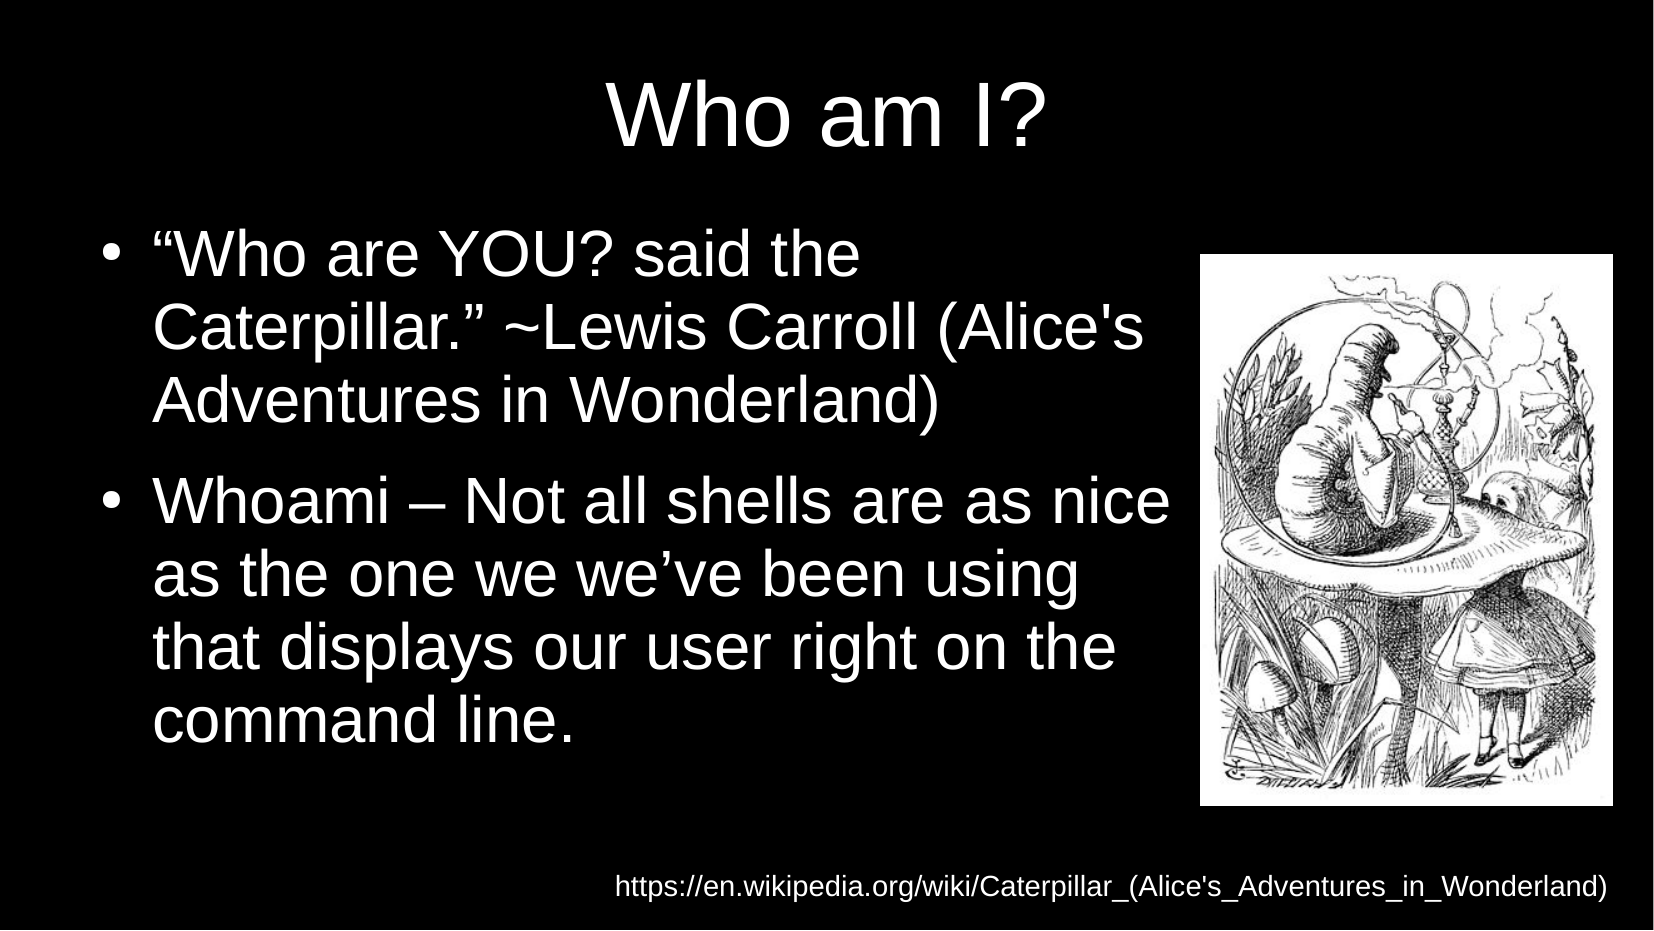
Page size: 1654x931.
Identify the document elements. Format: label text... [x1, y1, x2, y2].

title Who am I? [82, 37, 1571, 193]
list “Who are YOU? said the Caterpillar.” ~Lewis Carroll (Alice's Adventures in Wonderland) Whoami – Not all shells are as nice as the one we we’ve been using that displays our user right on the command line. [82, 217, 1201, 758]
text_box https://en.wikipedia.org/wiki/Caterpillar_(Alice's_Adventures_in_Wonderland) [600, 862, 1654, 910]
picture [1200, 254, 1613, 806]
